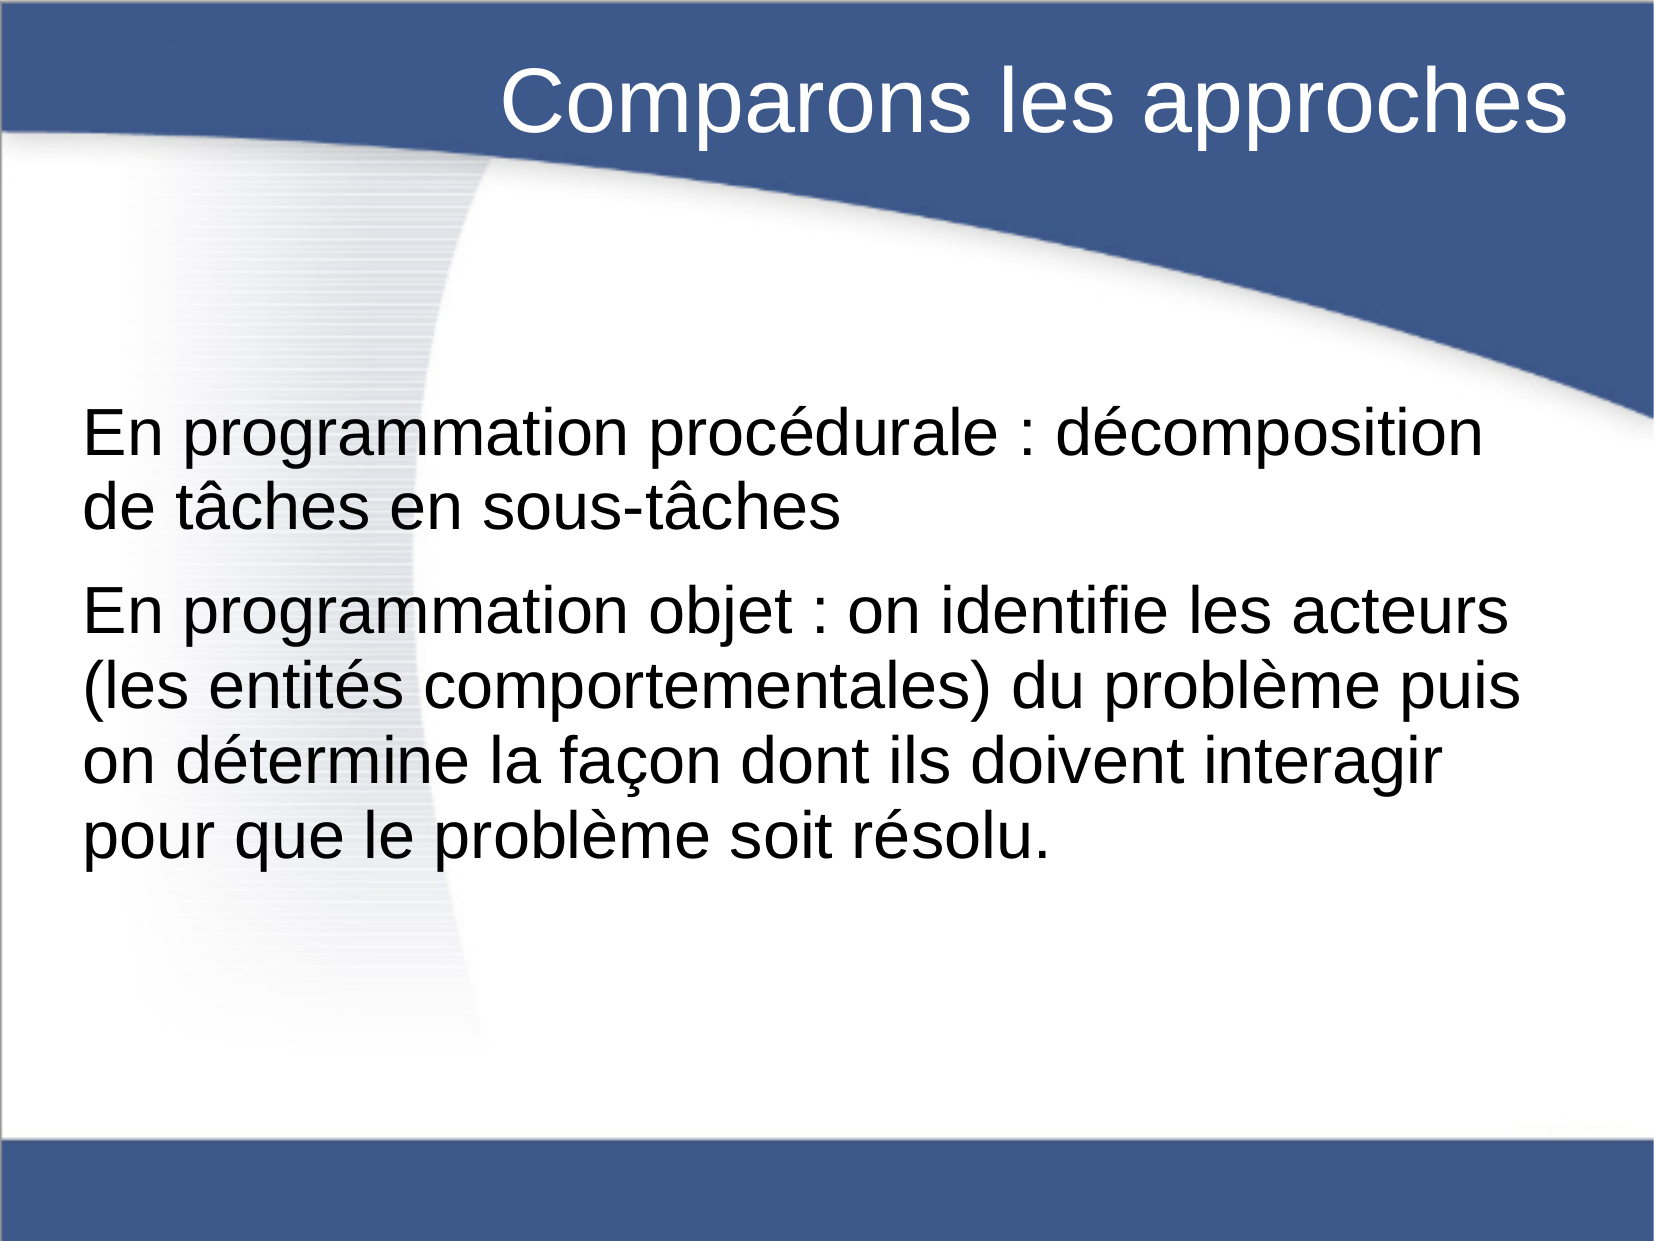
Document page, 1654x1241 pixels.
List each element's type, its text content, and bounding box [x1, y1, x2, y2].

list En programmation procédurale : décomposition de tâches en sous-tâches En programmation objet : on identifie les acteurs (les entités comportementales) du problème puis on détermine la façon dont ils doivent interagir pour que le problème soit résolu. [82, 290, 1571, 1087]
picture [0, 0, 1654, 1241]
title Comparons les approches [82, 49, 1571, 257]
